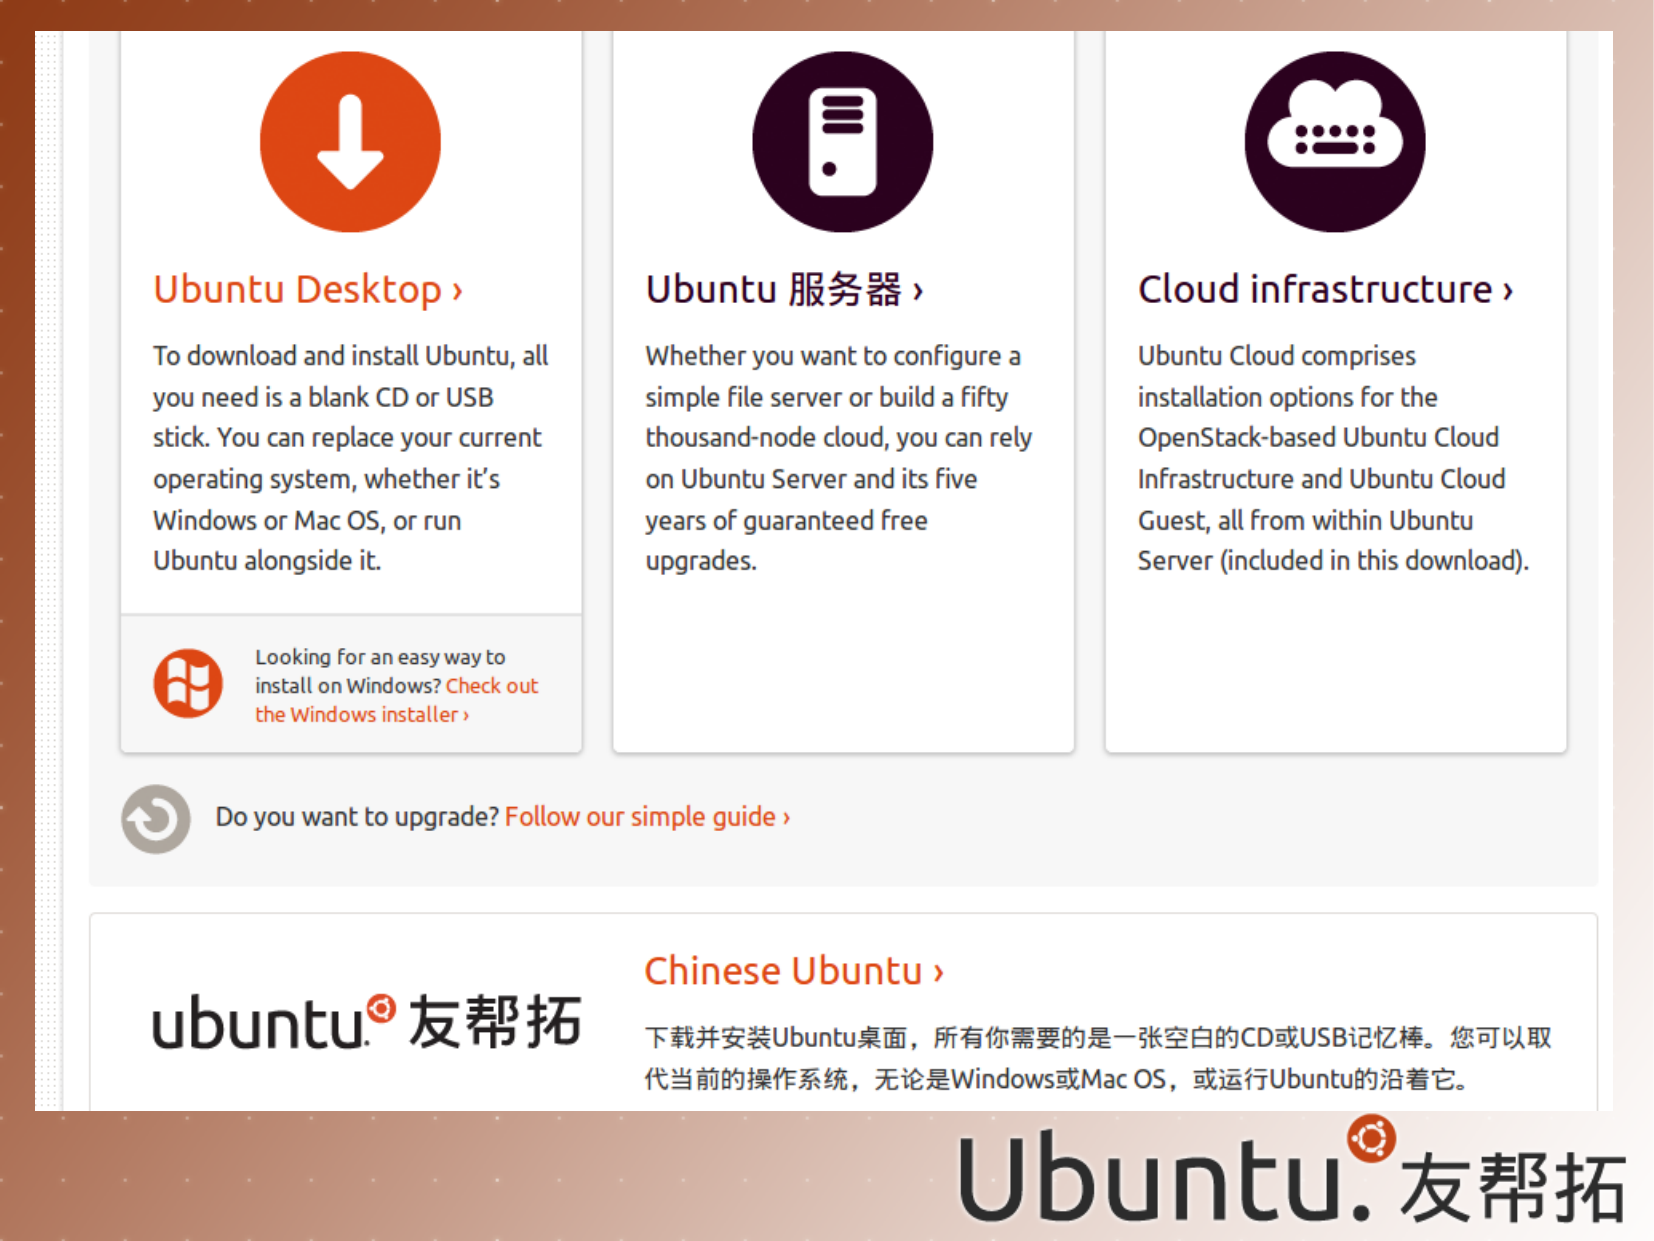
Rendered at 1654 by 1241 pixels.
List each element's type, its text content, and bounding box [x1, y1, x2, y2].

picture [0, 0, 1654, 1241]
subtitle 演讲者：伍先生 martin_of_dream@yeah.net [53, 1111, 1509, 1117]
